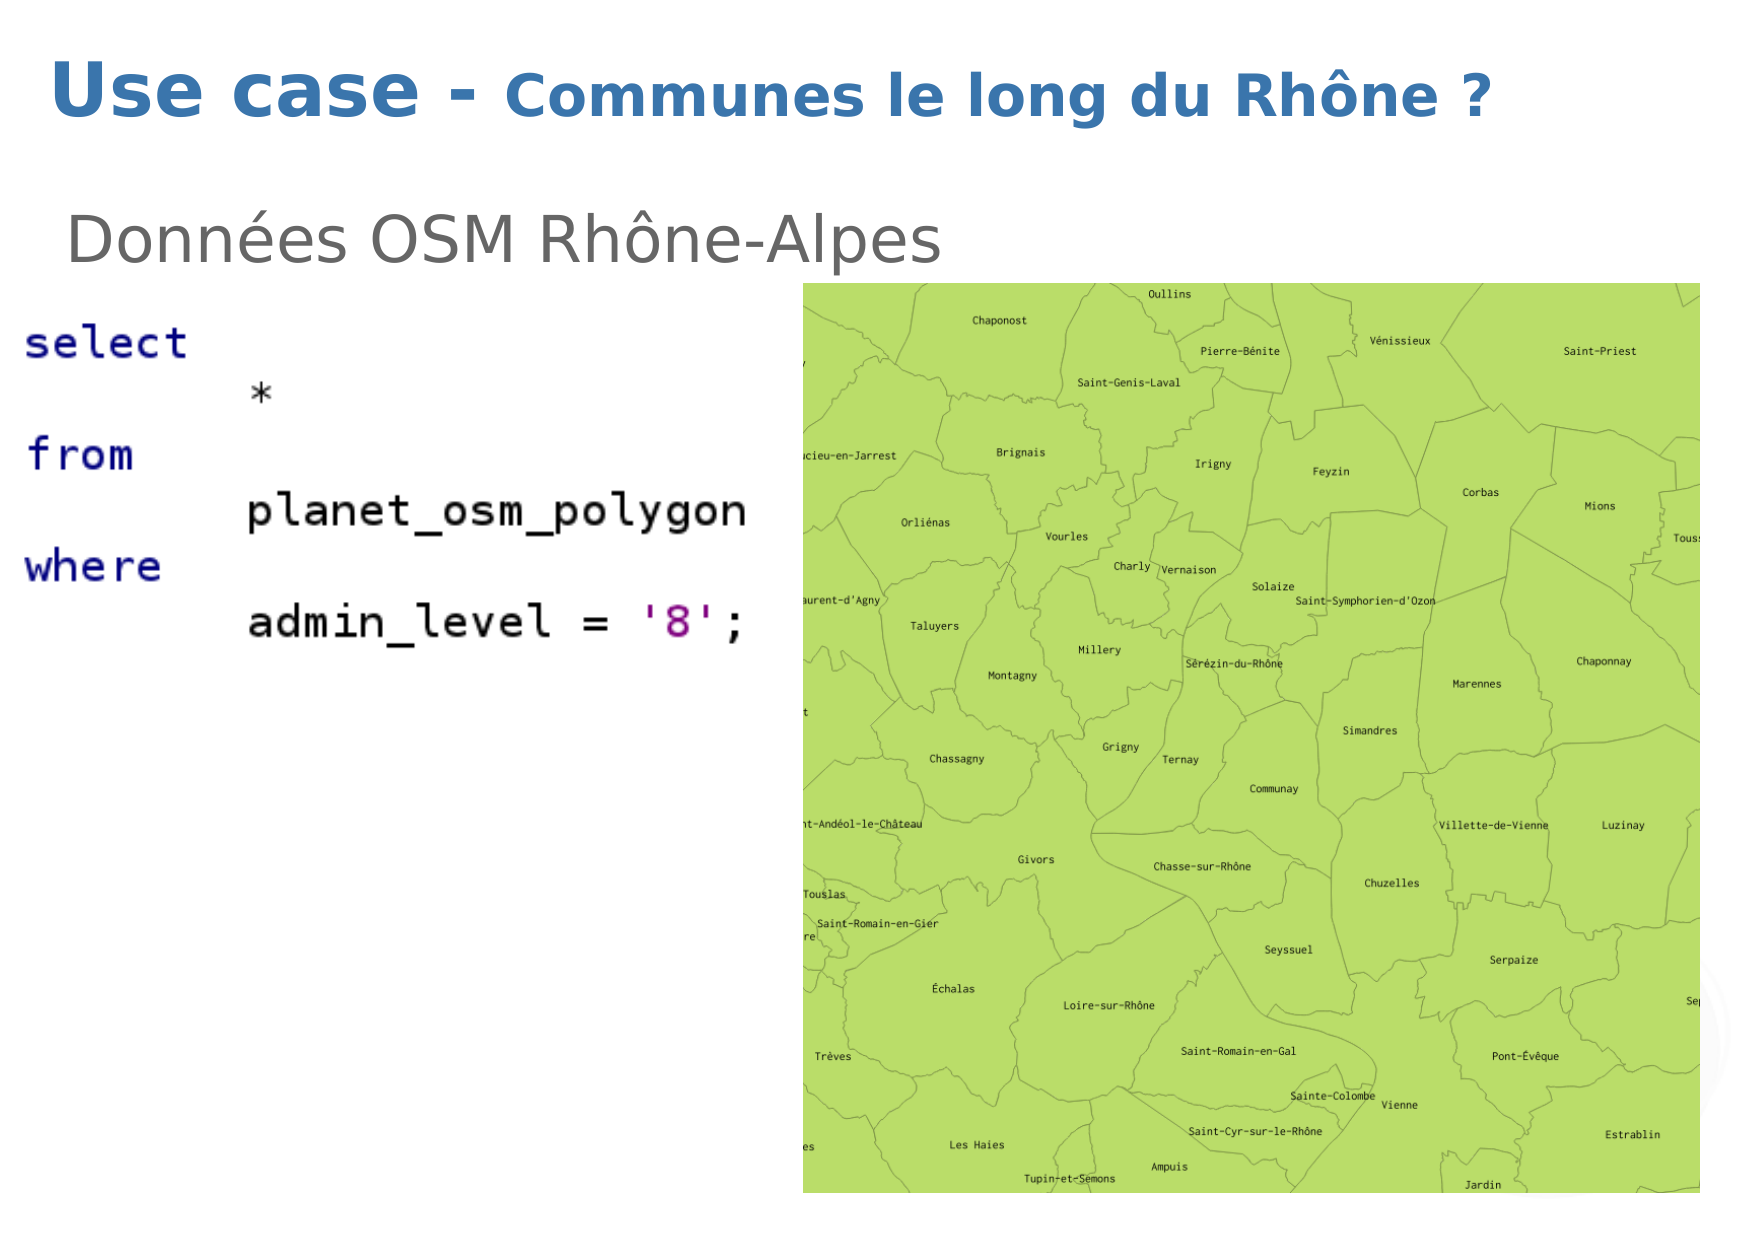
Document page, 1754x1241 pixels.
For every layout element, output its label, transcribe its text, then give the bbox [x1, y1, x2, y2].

list Données OSM Rhône-Alpes [35, 165, 1708, 260]
picture [23, 322, 760, 674]
picture [803, 283, 1700, 1193]
title Use case - Communes le long du Rhône ? [48, 39, 1754, 142]
list > Shapefile GUI (shp2pgsql) > GDAL/OGR > OSM (osm2pgsql, osmosis…) [1092, 679, 1754, 1241]
